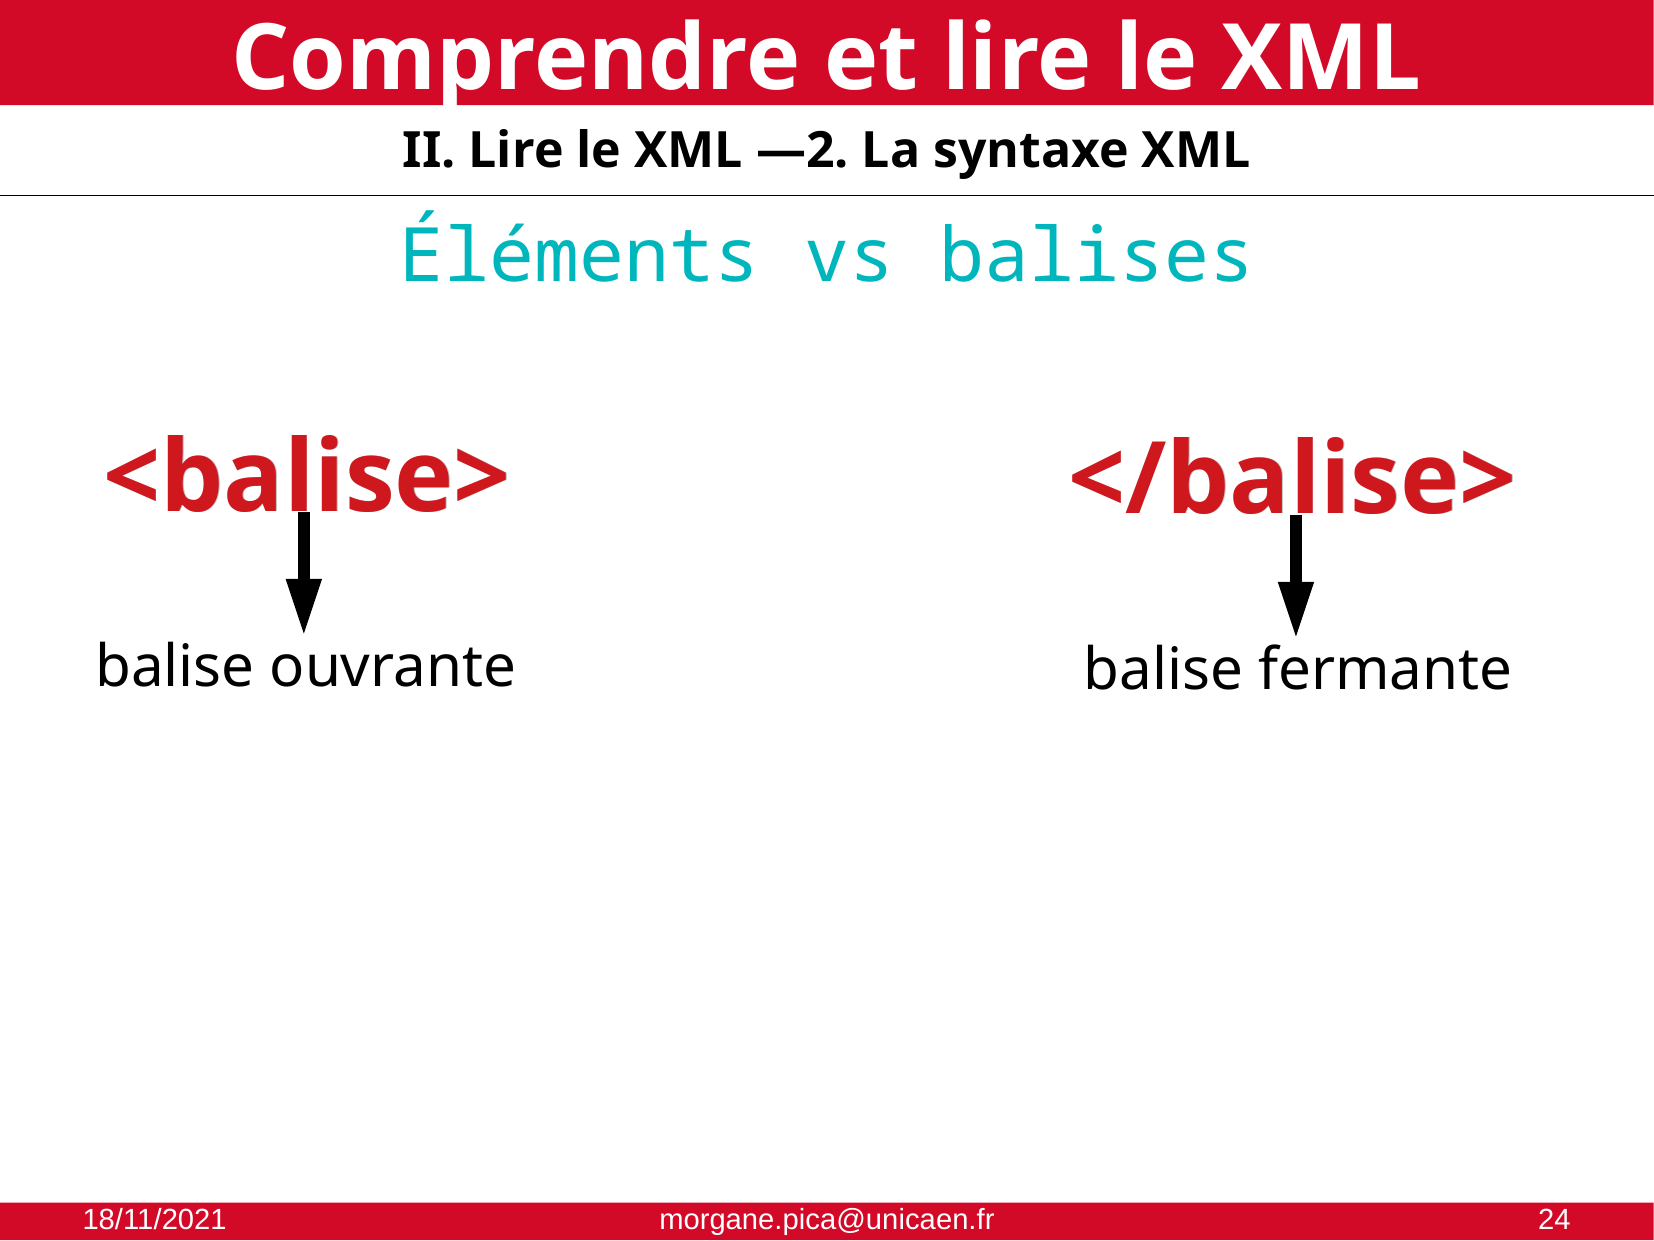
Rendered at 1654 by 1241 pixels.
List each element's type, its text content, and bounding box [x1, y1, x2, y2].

title Comprendre et lire le XML [0, 0, 1654, 106]
text_box balise fermante [1049, 619, 1546, 724]
text_box Éléments vs balises [161, 193, 1493, 284]
text_box </balise> [1050, 398, 1536, 530]
text_box <balise> [80, 396, 534, 524]
title II. Lire le XML —2. La syntaxe XML [0, 106, 1654, 191]
text_box balise ouvrante [57, 616, 554, 721]
